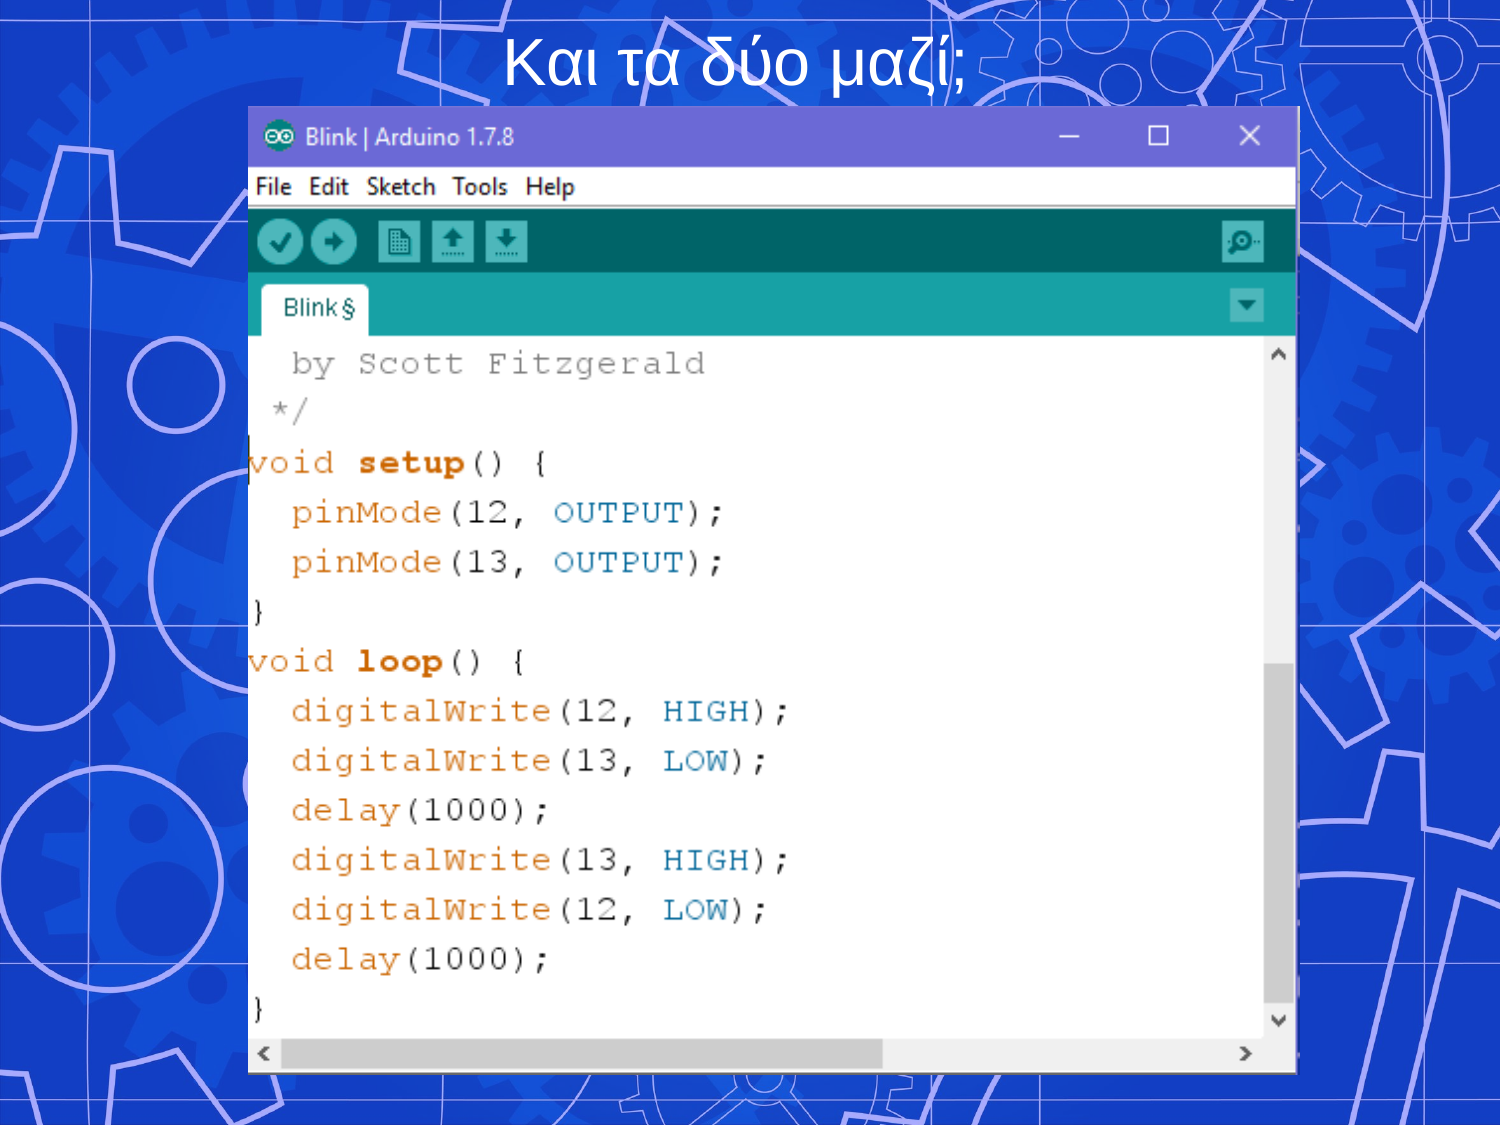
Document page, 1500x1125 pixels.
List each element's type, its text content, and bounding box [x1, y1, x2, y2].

text_box Και τα δύο μαζί; [472, 11, 1000, 107]
picture [248, 106, 1300, 1075]
